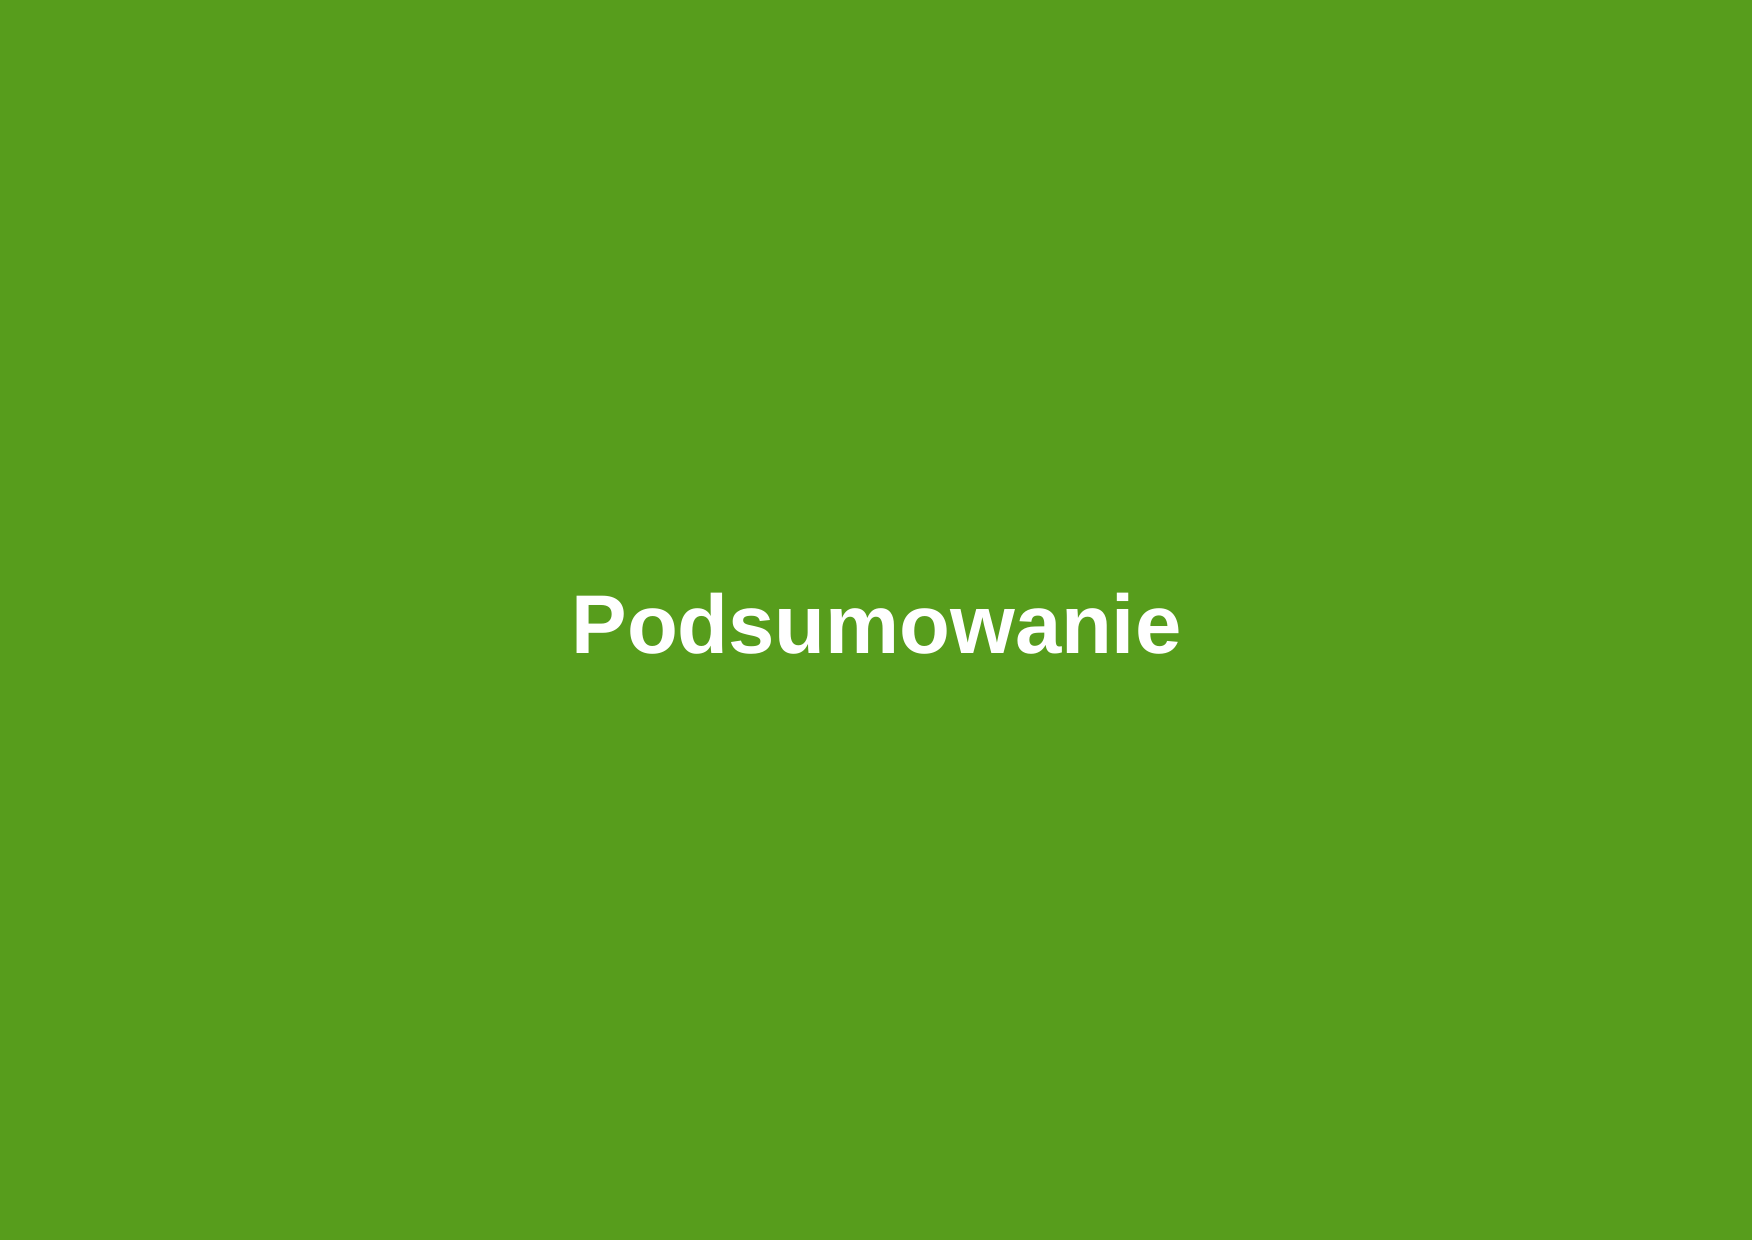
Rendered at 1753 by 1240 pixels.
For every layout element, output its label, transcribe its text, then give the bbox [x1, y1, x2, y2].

title Podsumowanie [131, 516, 1622, 724]
